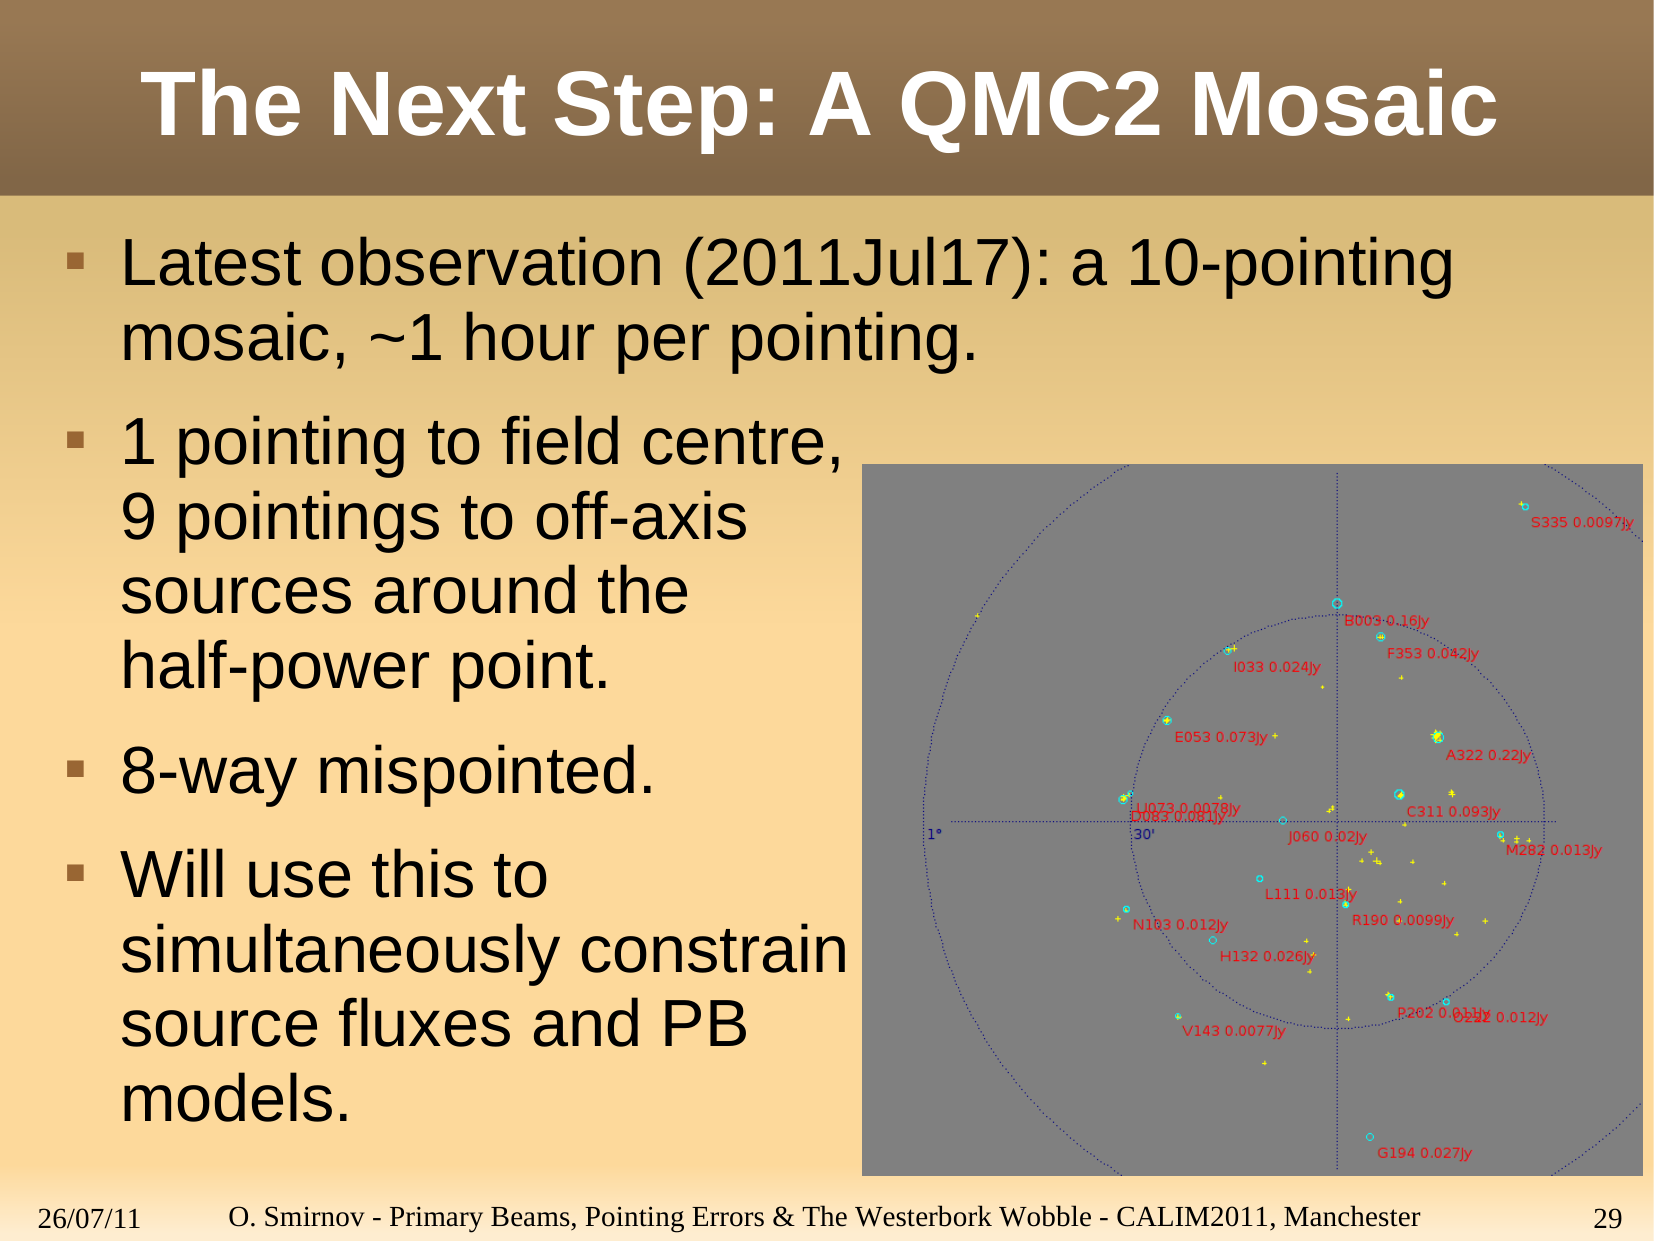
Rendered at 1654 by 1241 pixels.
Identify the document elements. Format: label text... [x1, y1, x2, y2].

title The Next Step: A QMC2 Mosaic [76, 7, 1565, 200]
picture [0, 0, 1654, 1241]
list Latest observation (2011Jul17): a 10-pointing mosaic, ~1 hour per pointing. 1 pointing to field centre, 9 pointings to off-axis sources around the half-power point. 8-way mispointed. Will use this to simultaneously constrain source fluxes and PB models. [49, 225, 1613, 1163]
